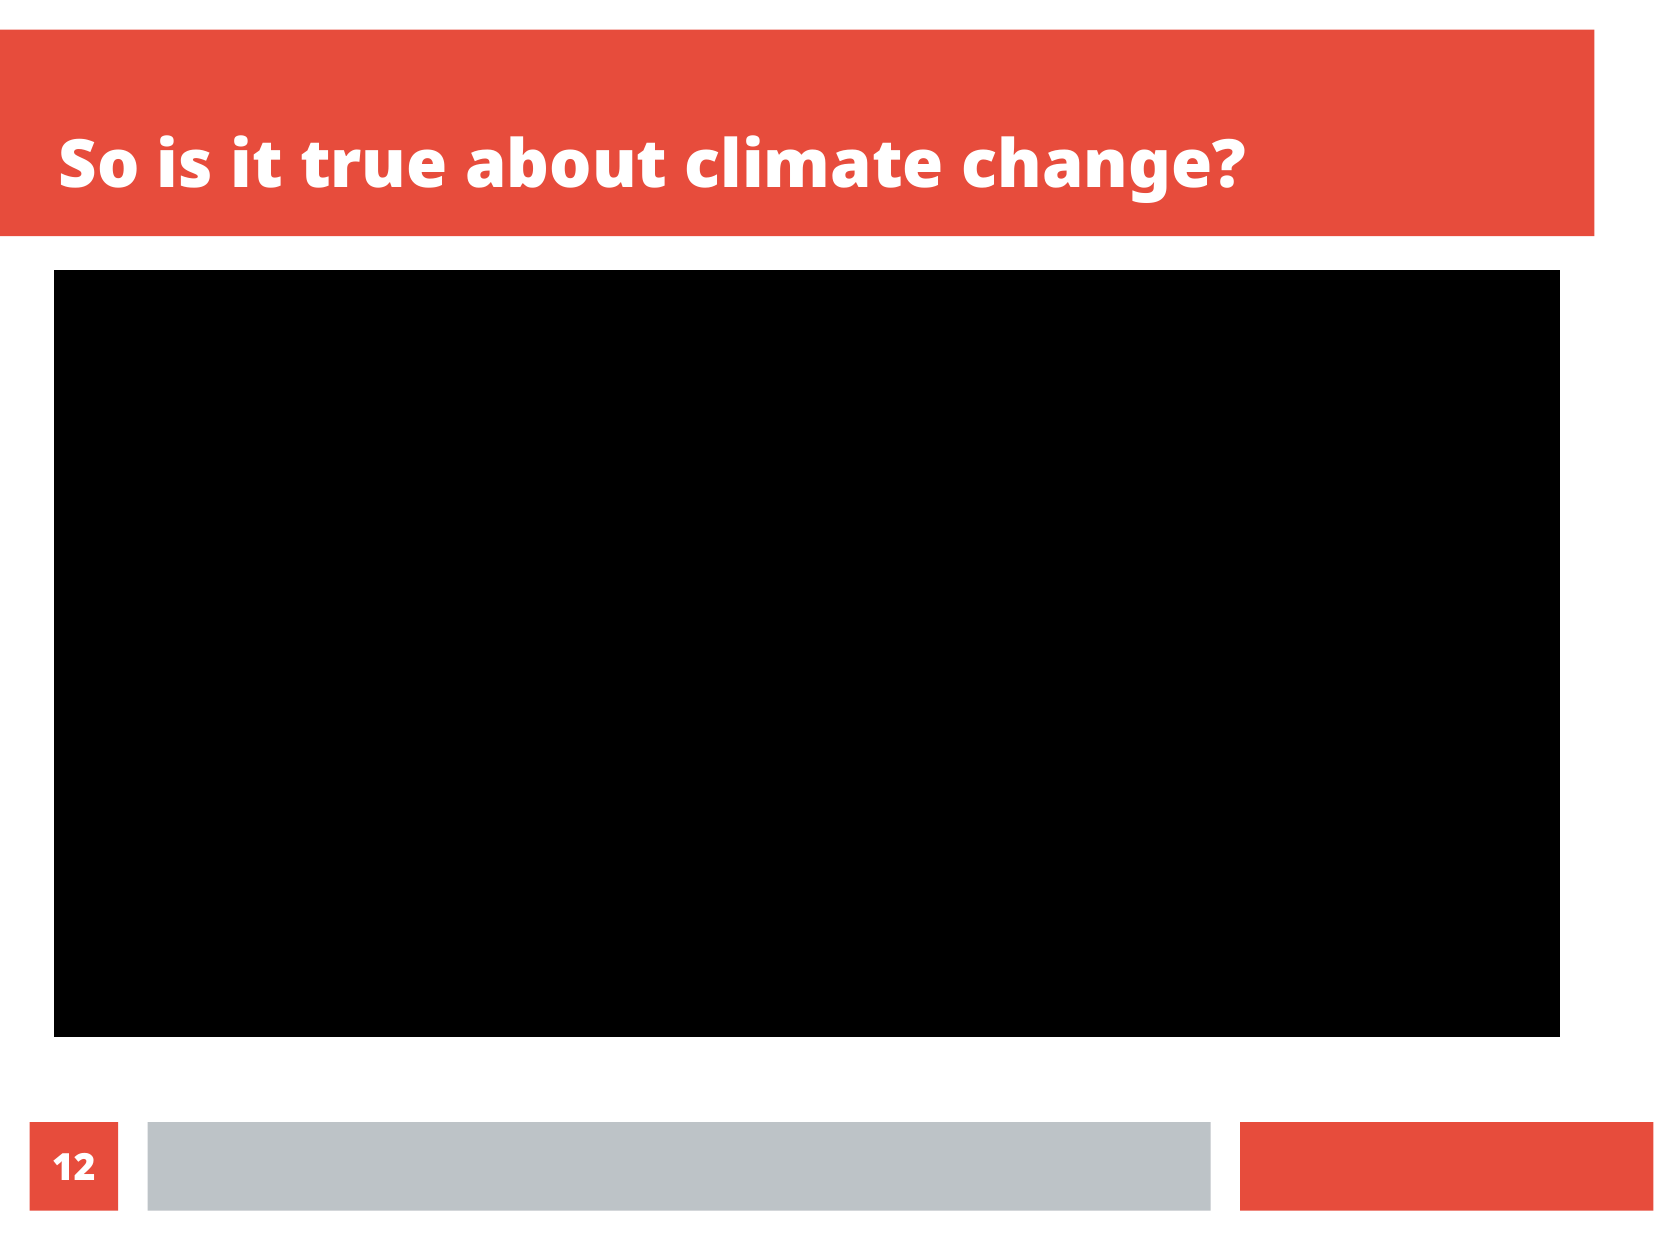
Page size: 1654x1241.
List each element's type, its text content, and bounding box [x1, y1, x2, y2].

title So is it true about climate change? [59, 59, 1595, 207]
text_box [54, 270, 1561, 1038]
